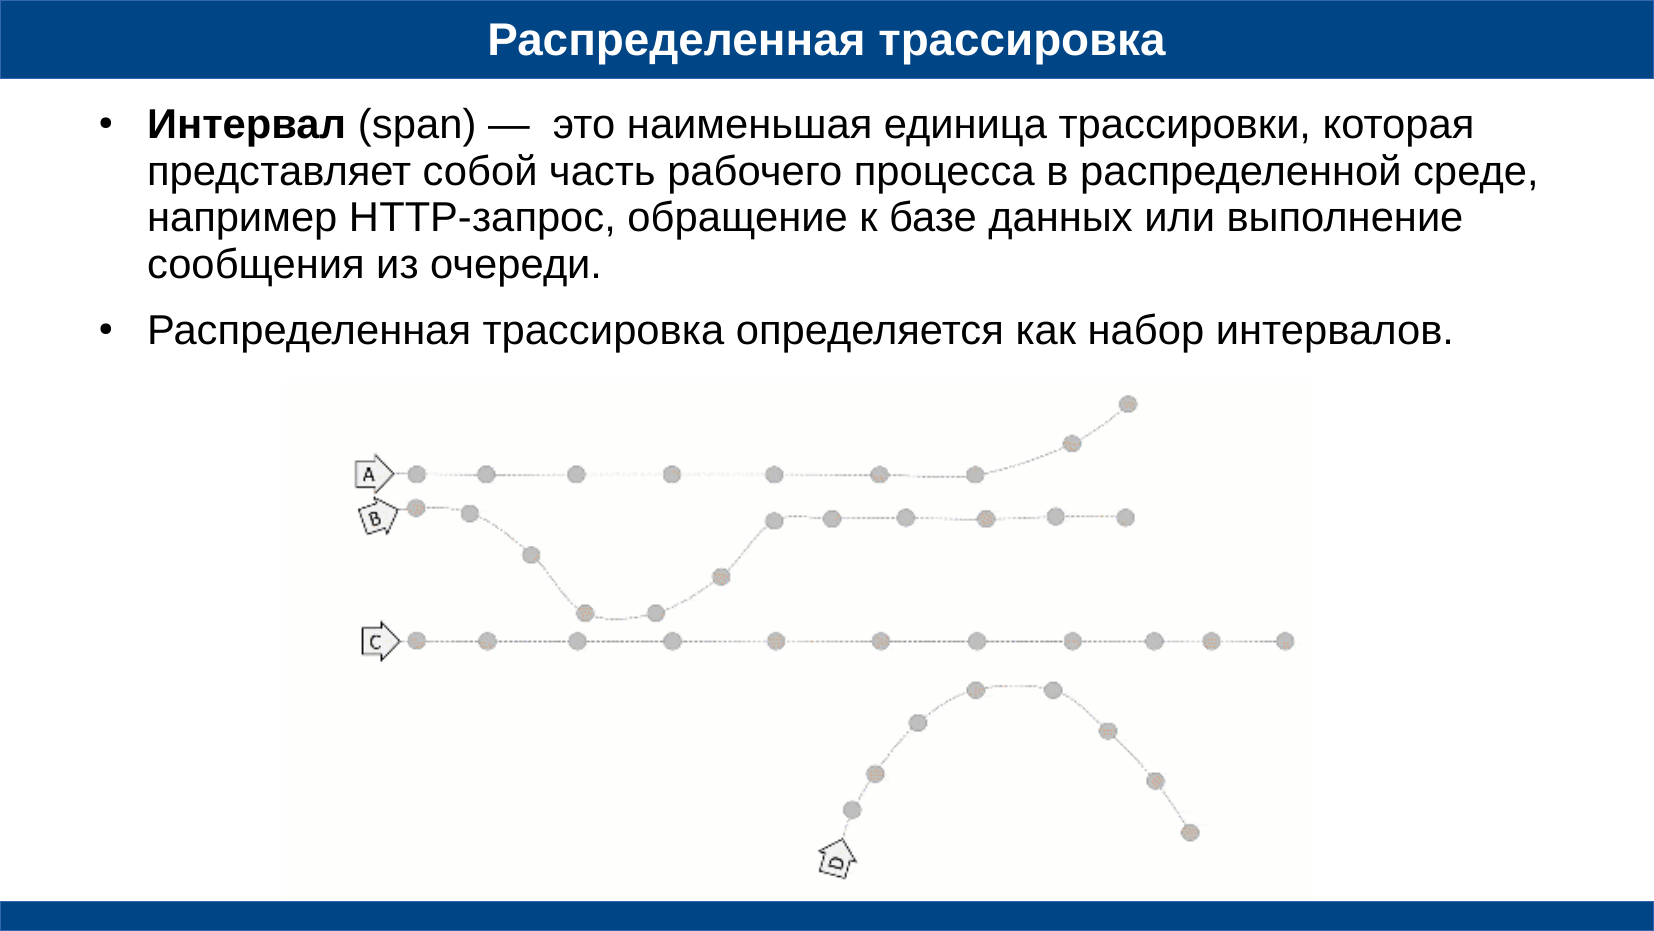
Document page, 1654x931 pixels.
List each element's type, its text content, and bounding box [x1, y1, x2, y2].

list Интервал (span) — это наименьшая единица трассировки, которая представляет собой часть рабочего процесса в распределенной среде, например HTTP-запрос, обращение к базе данных или выполнение сообщения из очереди. Распределенная трассировка определяется как набор интервалов. [82, 101, 1571, 359]
picture [285, 382, 1313, 901]
title Распределенная трассировка [0, 0, 1654, 79]
